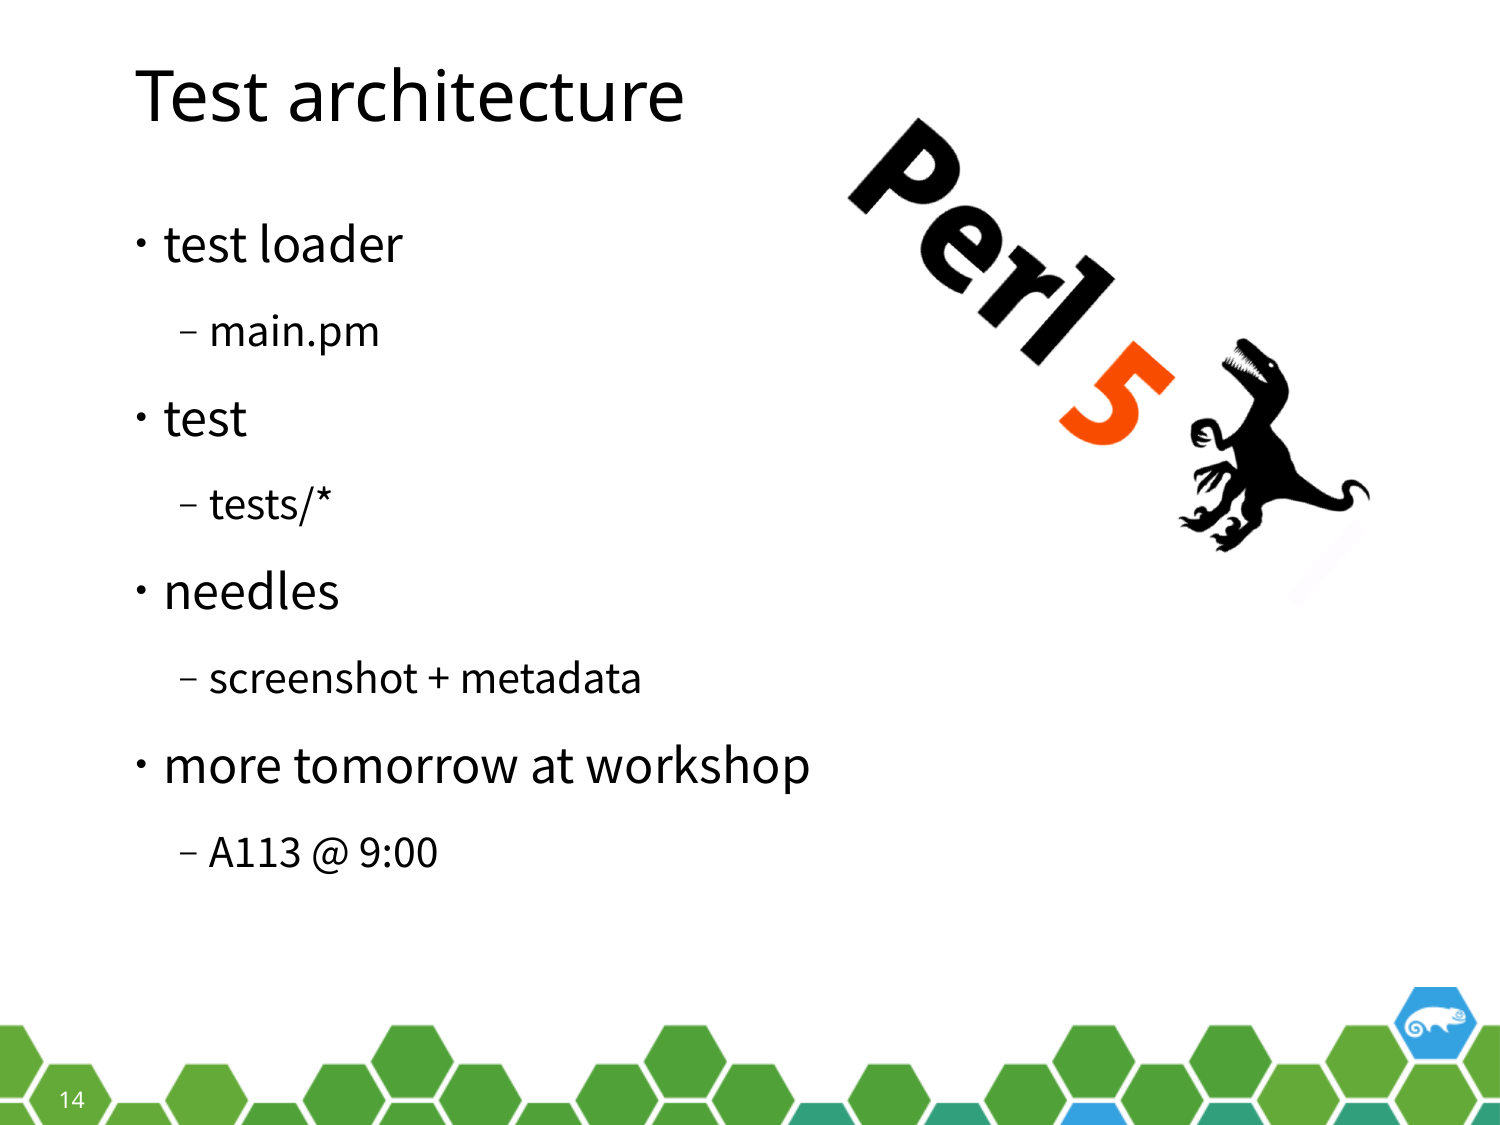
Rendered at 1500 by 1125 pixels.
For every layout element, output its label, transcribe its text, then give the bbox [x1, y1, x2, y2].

list test loader main.pm test tests/* needles screenshot + metadata more tomorrow at workshop A113 @ 9:00 [135, 209, 1372, 862]
picture [0, 987, 1500, 1125]
picture [803, 57, 1417, 634]
list test loader main.pm test tests/* needles screenshot + metadata more tomorrow at workshop A113 @ 9:00 [1120, 209, 1372, 430]
title Test architecture [135, 12, 1372, 175]
